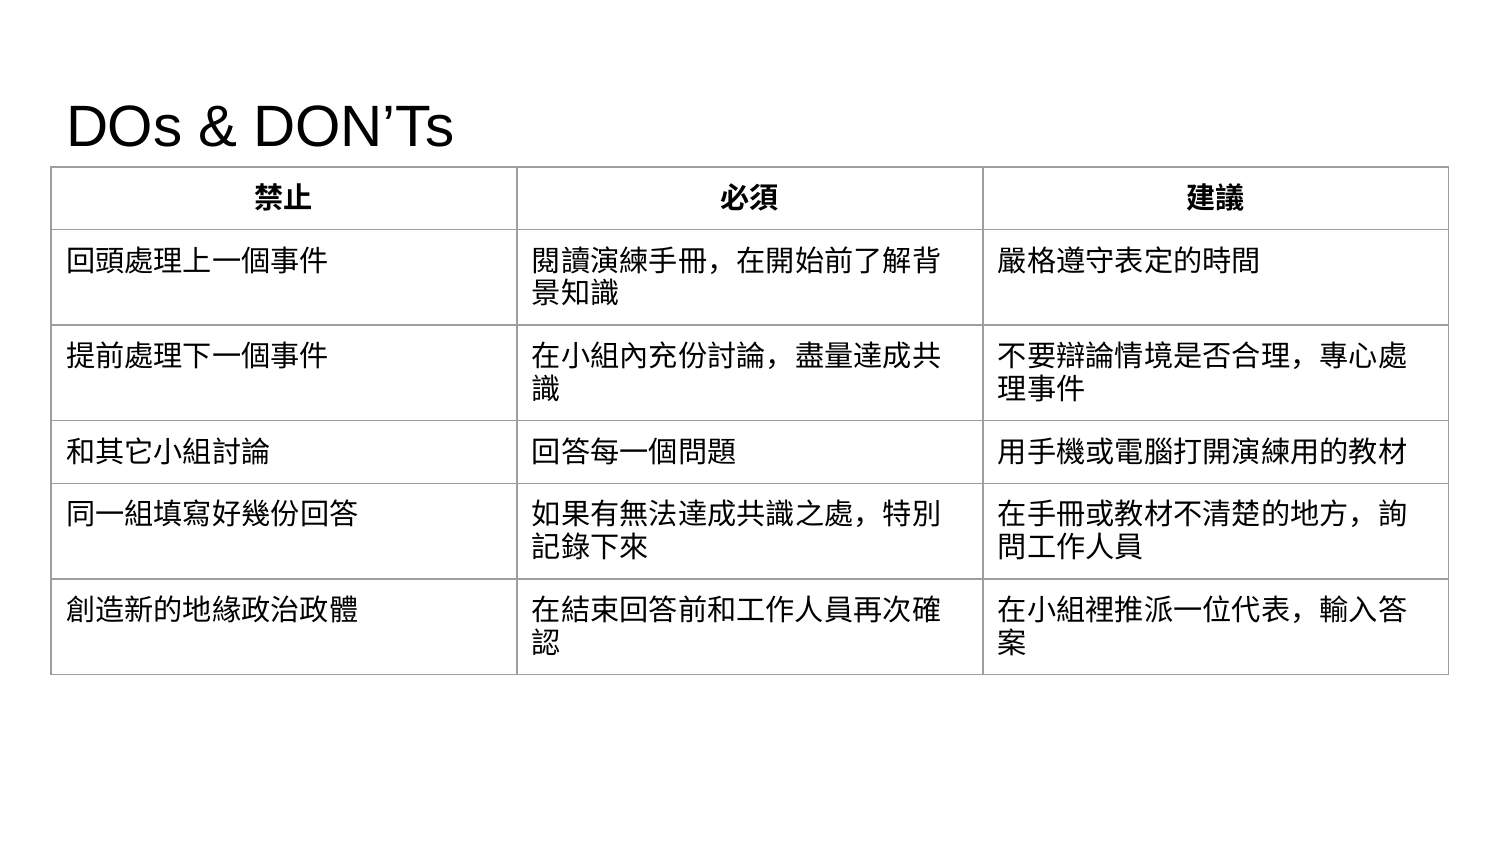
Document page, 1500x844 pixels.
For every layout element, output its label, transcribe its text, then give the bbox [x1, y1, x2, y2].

table_cell 不要辯論情境是否合理，專心處理事件 [984, 326, 1448, 420]
table_cell 用手機或電腦打開演練用的教材 [984, 421, 1448, 483]
table_cell 在小組裡推派一位代表，輸入答案 [984, 580, 1448, 674]
table_cell 嚴格遵守表定的時間 [984, 230, 1448, 324]
table_cell 回頭處理上一個事件 [52, 230, 516, 324]
table_cell 如果有無法達成共識之處，特別記錄下來 [518, 484, 982, 578]
title DOs & DON’Ts [51, 72, 1449, 166]
table_cell 同一組填寫好幾份回答 [52, 484, 516, 578]
table_header 建議 [984, 168, 1448, 229]
table_cell 回答每一個問題 [518, 421, 982, 483]
table_header 禁止 [52, 168, 516, 229]
table_cell 創造新的地緣政治政體 [52, 580, 516, 674]
table_cell 在小組內充份討論，盡量達成共識 [518, 326, 982, 420]
table_header 必須 [518, 168, 982, 229]
table_cell 在結束回答前和工作人員再次確認 [518, 580, 982, 674]
table_cell 提前處理下一個事件 [52, 326, 516, 420]
table_cell 和其它小組討論 [52, 421, 516, 483]
table_cell 閱讀演練手冊，在開始前了解背景知識 [518, 230, 982, 324]
table_cell 在手冊或教材不清楚的地方，詢問工作人員 [984, 484, 1448, 578]
